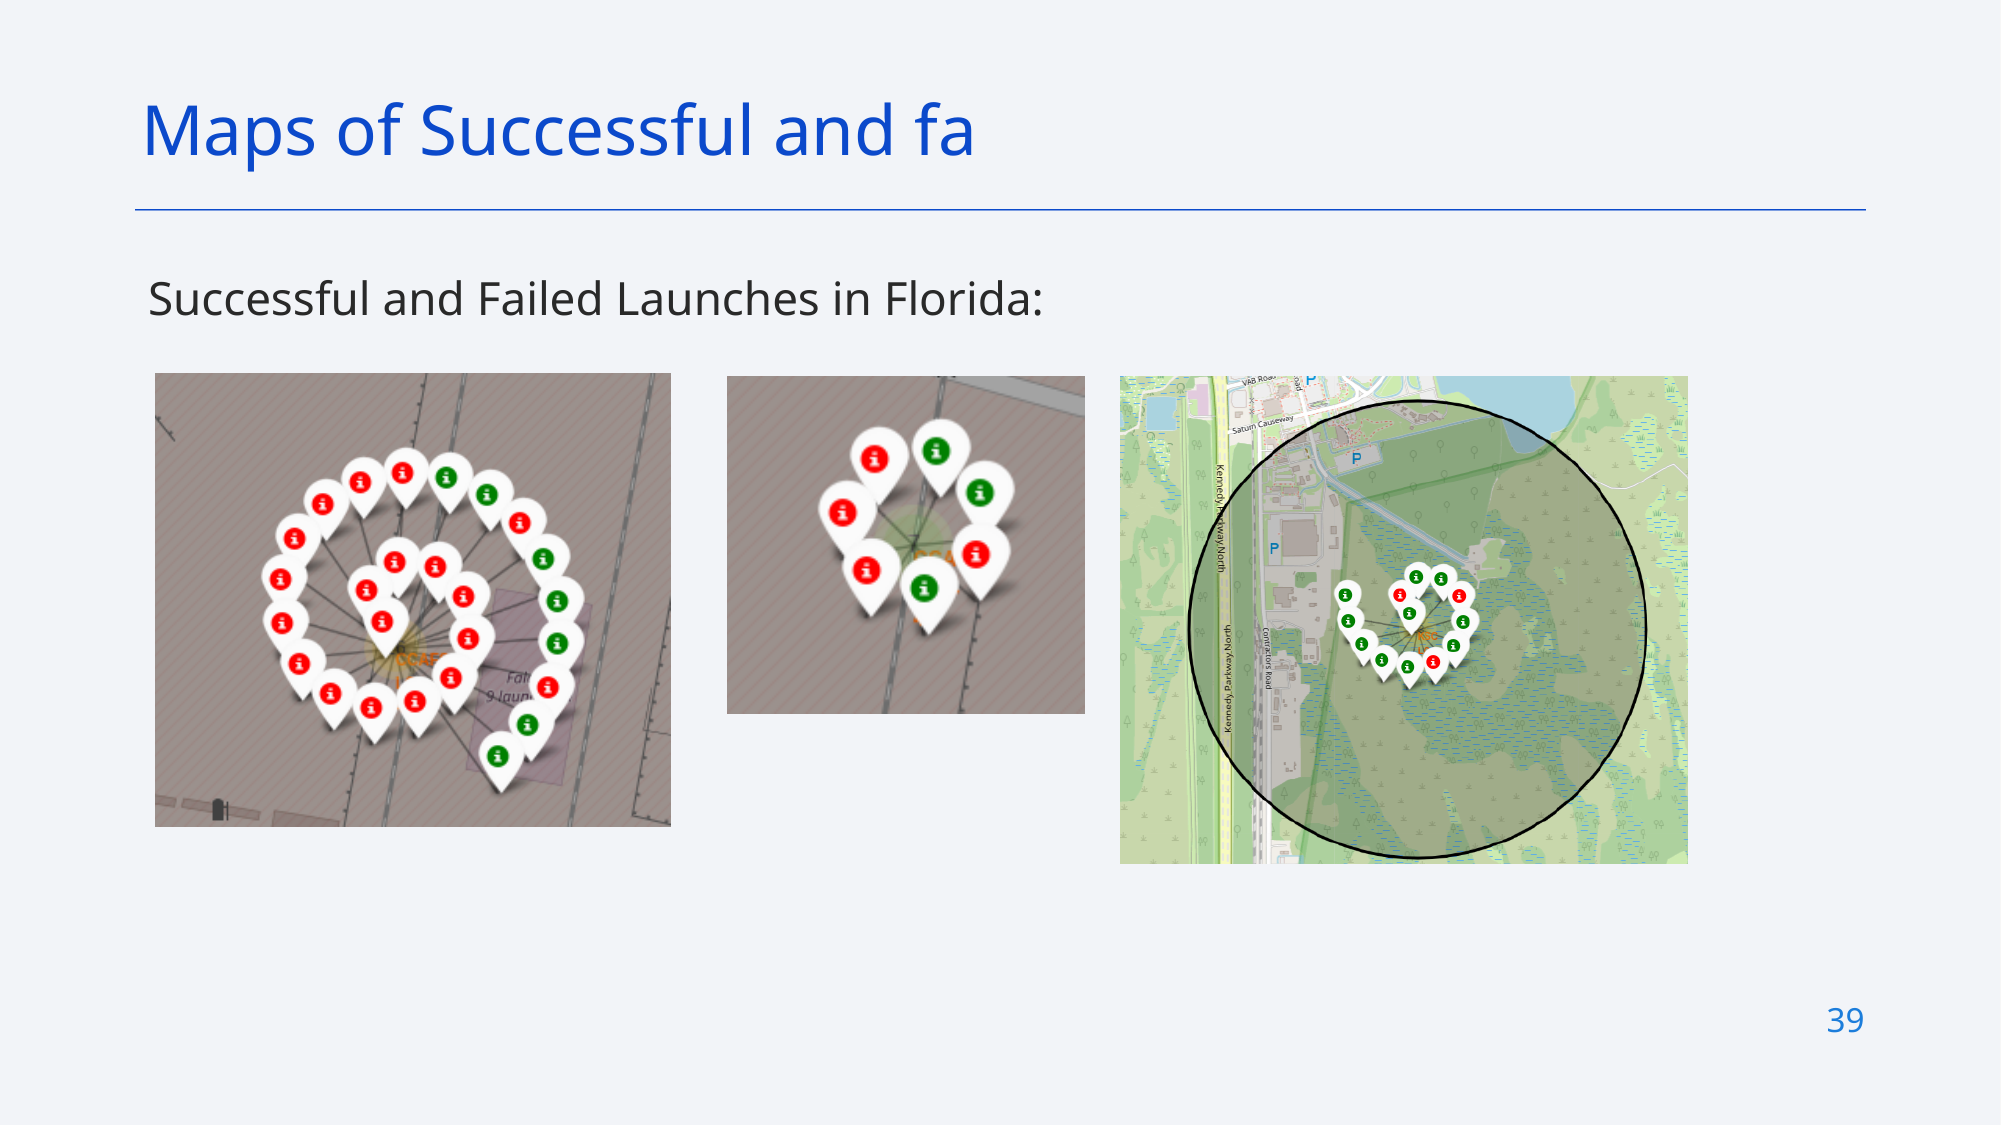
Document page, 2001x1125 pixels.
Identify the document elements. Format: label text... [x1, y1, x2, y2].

list Successful and Failed Launches in Florida: [133, 262, 1159, 377]
picture [0, 0, 2001, 1125]
text_box Maps of Successful and fa [126, 88, 1852, 179]
